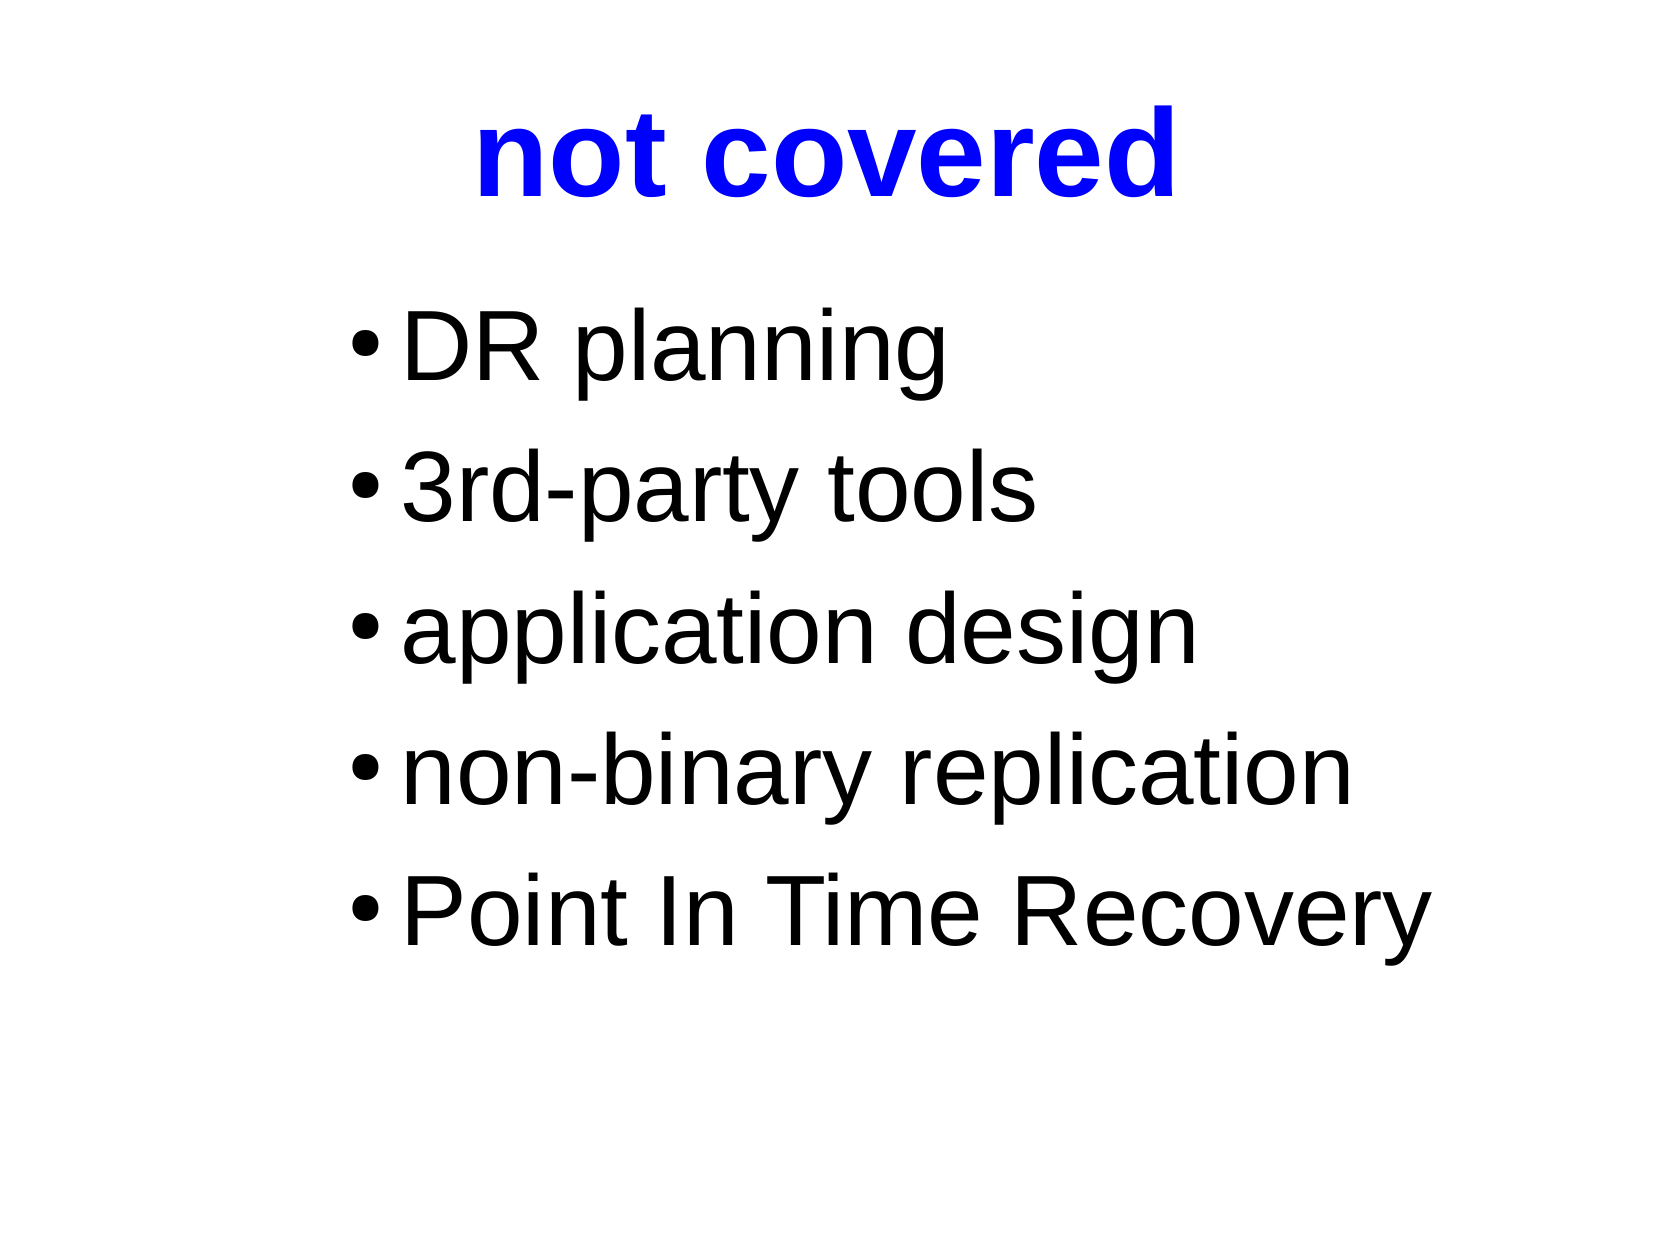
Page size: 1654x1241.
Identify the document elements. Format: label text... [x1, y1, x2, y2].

list DR planning 3rd-party tools application design non-binary replication Point In Time Recovery [330, 290, 1591, 1126]
title not covered [82, 49, 1571, 257]
